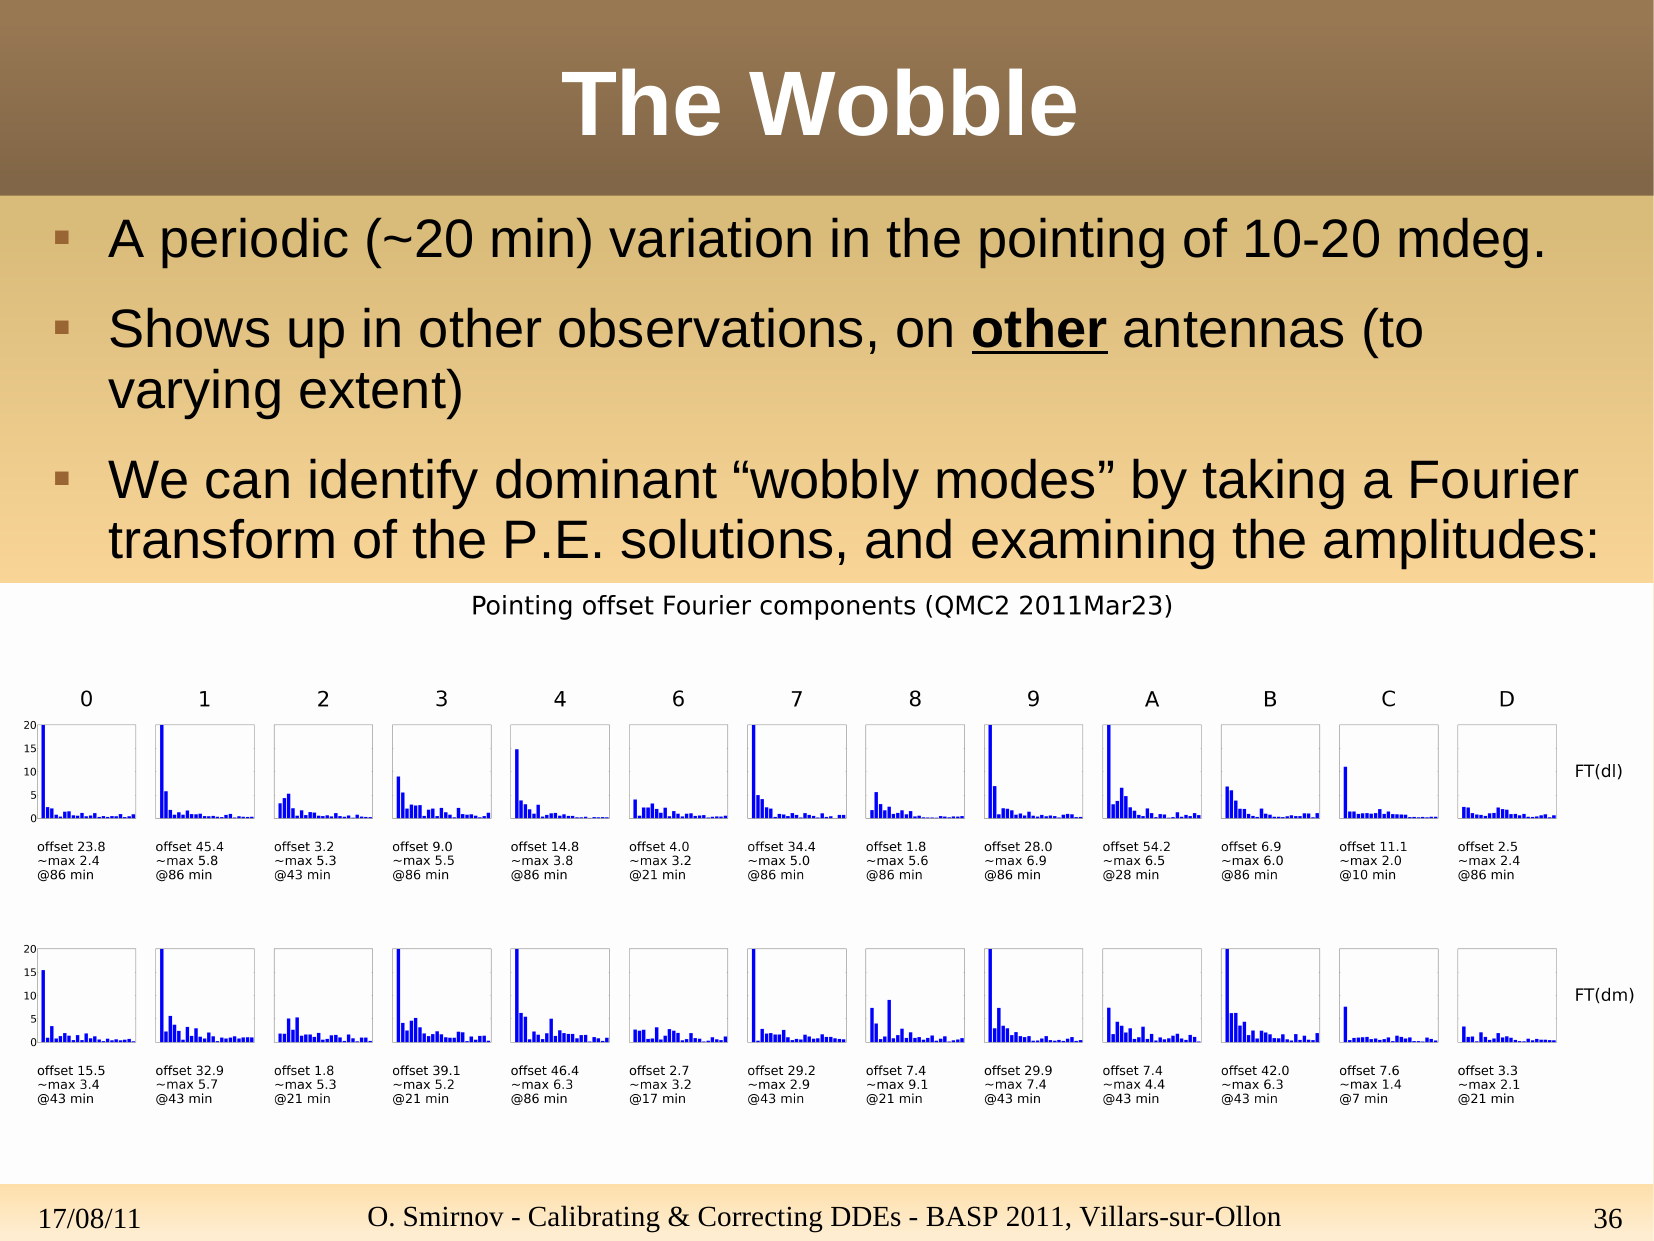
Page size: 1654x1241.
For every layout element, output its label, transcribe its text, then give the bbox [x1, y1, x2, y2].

list A periodic (~20 min) variation in the pointing of 10-20 mdeg. Shows up in other observations, on other antennas (to varying extent) We can identify dominant “wobbly modes” by taking a Fourier transform of the P.E. solutions, and examining the amplitudes: [37, 208, 1613, 583]
title The Wobble [76, 7, 1565, 200]
picture [0, 0, 1654, 1241]
